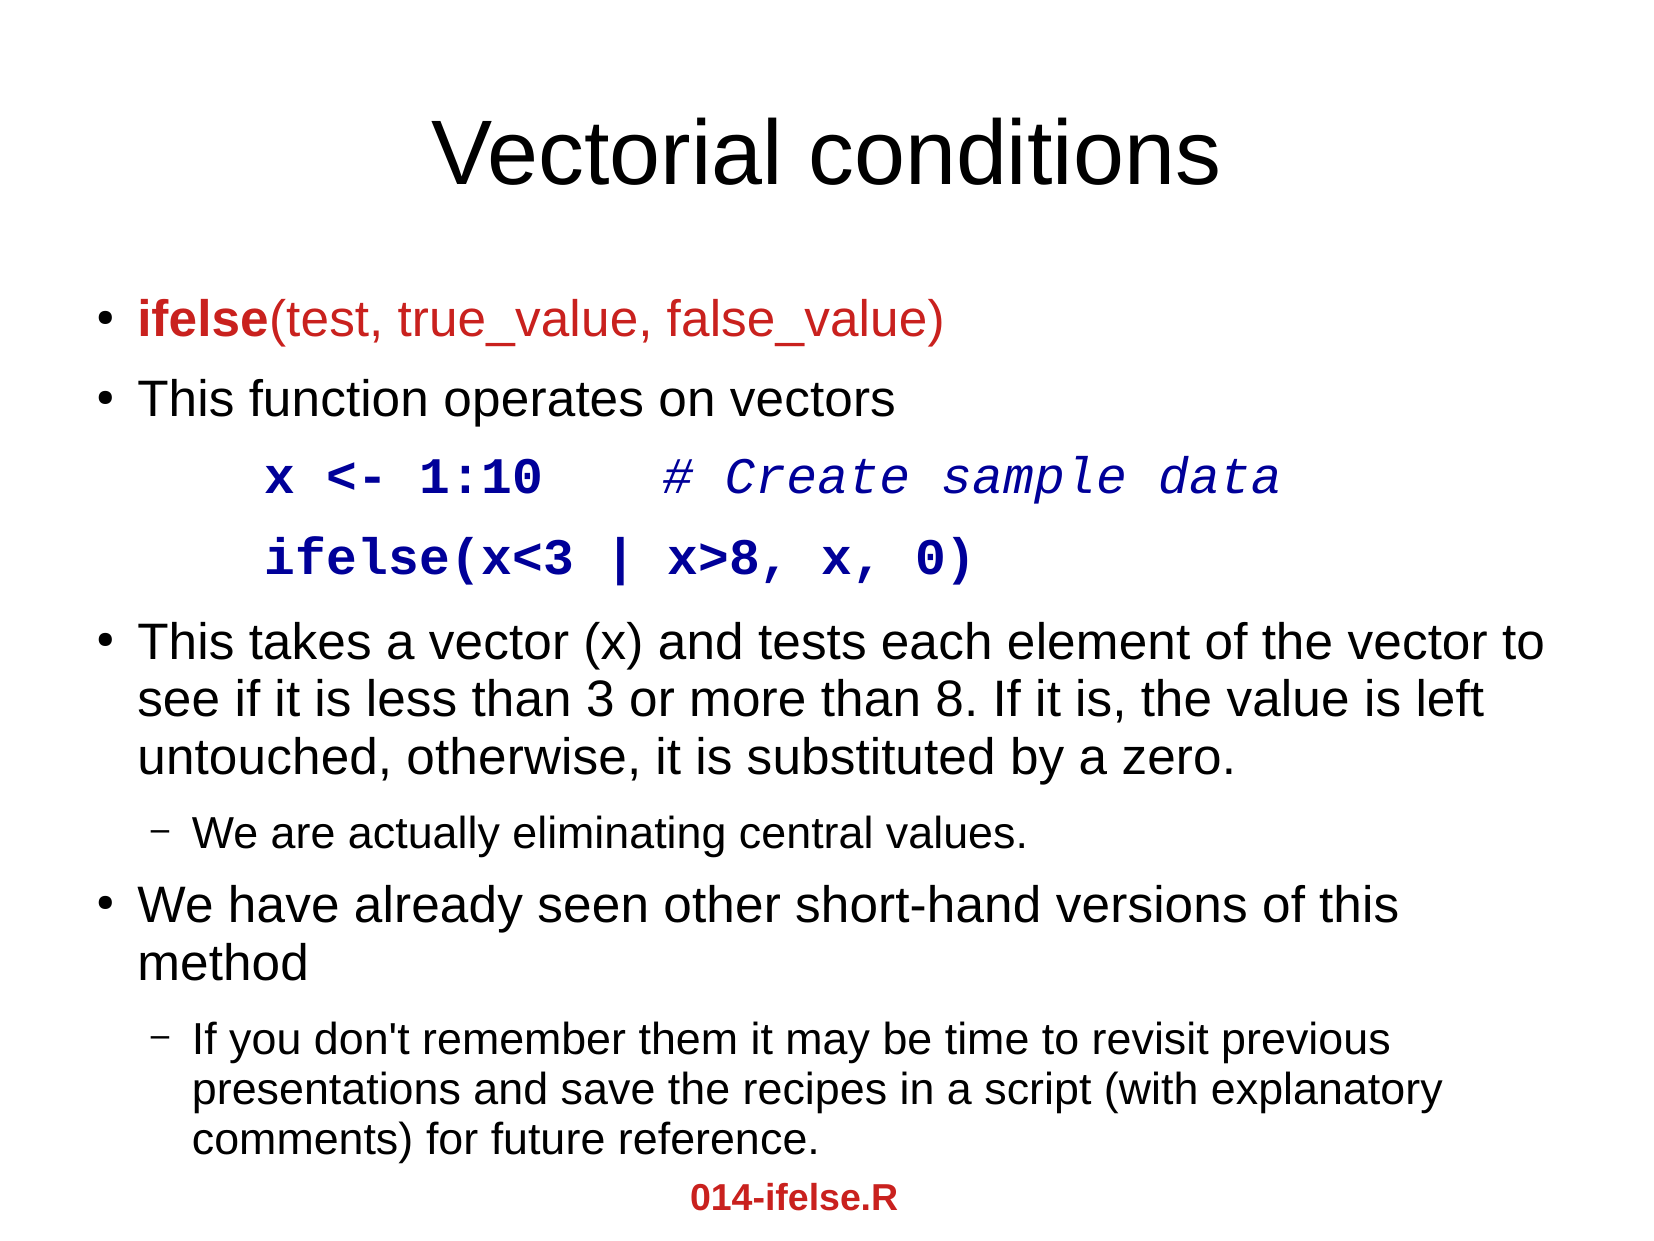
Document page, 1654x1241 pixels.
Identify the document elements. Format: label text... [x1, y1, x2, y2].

text_box 014-ifelse.R [401, 1169, 1187, 1227]
title Vectorial conditions [82, 49, 1571, 257]
list ifelse(test, true_value, false_value) This function operates on vectors x <- 1:10 # Create sample data ifelse(x<3 | x>8, x, 0) This takes a vector (x) and tests each element of the vector to see if it is less than 3 or more than 8. If it is, the value is left untouched, otherwise, it is substituted by a zero. We are actually eliminating central values. We have already seen other short-hand versions of this method If you don't remember them it may be time to revisit previous presentations and save the recipes in a script (with explanatory comments) for future reference. [82, 290, 1571, 1170]
